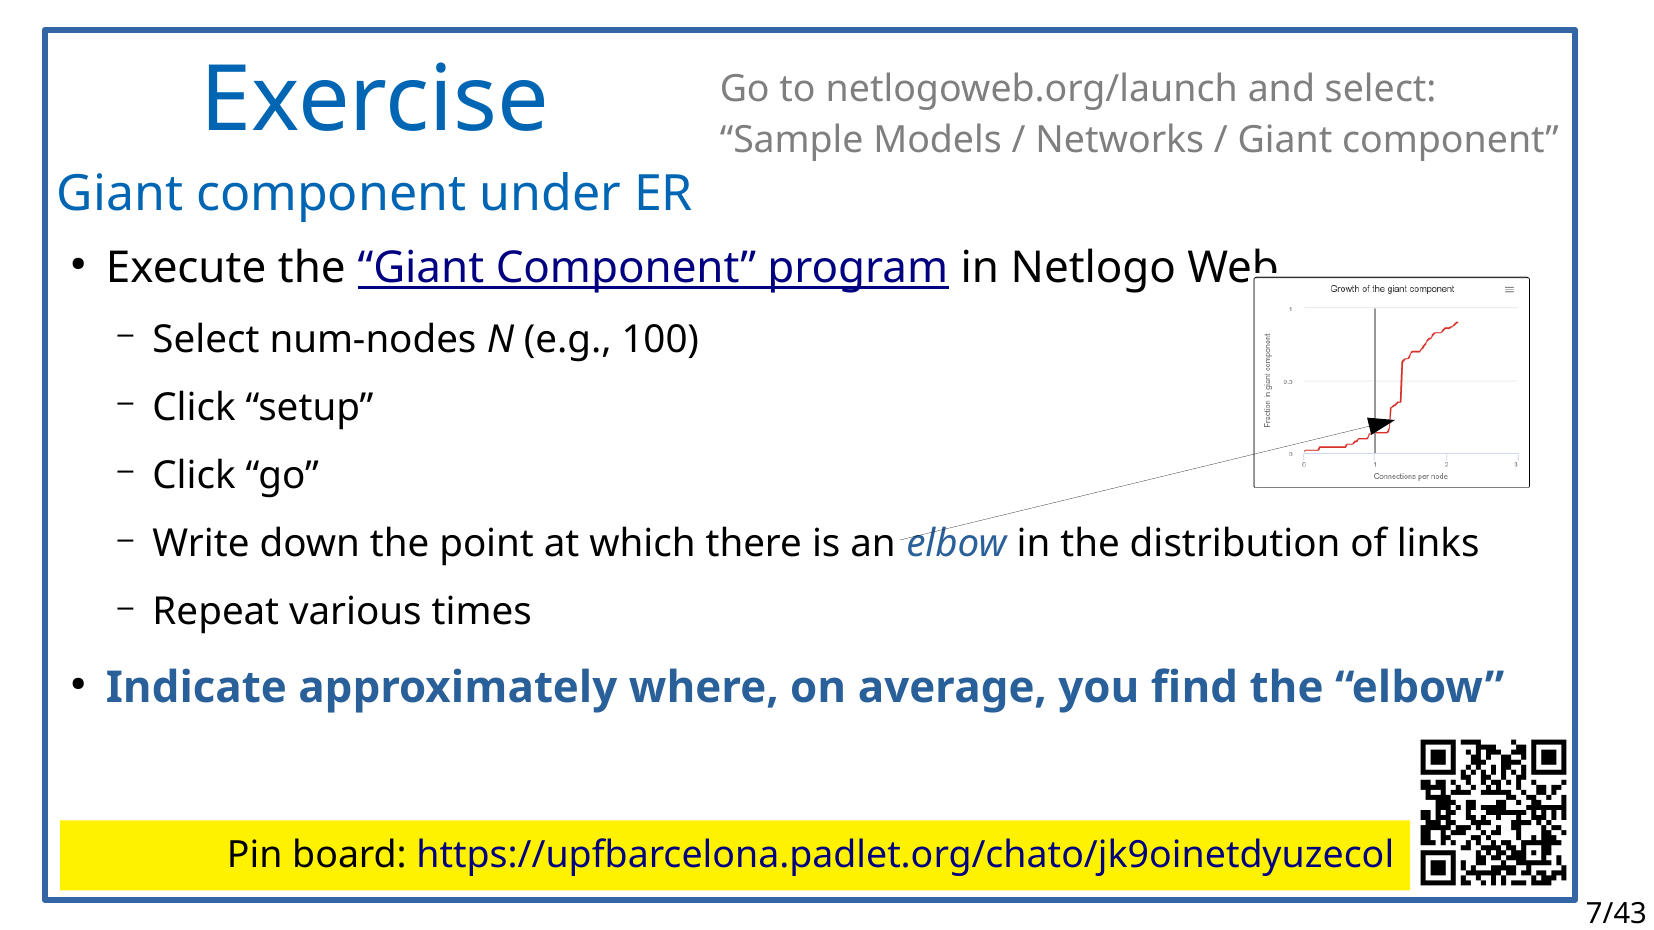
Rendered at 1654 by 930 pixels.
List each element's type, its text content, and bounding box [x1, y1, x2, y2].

list Execute the “Giant Component” program in Netlogo Web Select num-nodes N (e.g., 100) Click “setup” Click “go” Write down the point at which there is an elbow in the distribution of links Repeat various times Indicate approximately where, on average, you find the “elbow” [58, 235, 1547, 766]
picture [1415, 734, 1572, 891]
picture [1248, 273, 1531, 493]
title Exercise Giant component under ER [45, 29, 706, 229]
text_box Go to netlogoweb.org/launch and select: “Sample Models / Networks / Giant component” [705, 54, 1576, 234]
text_box Pin board: https://upfbarcelona.padlet.org/chato/jk9oinetdyuzecol [60, 820, 1411, 891]
